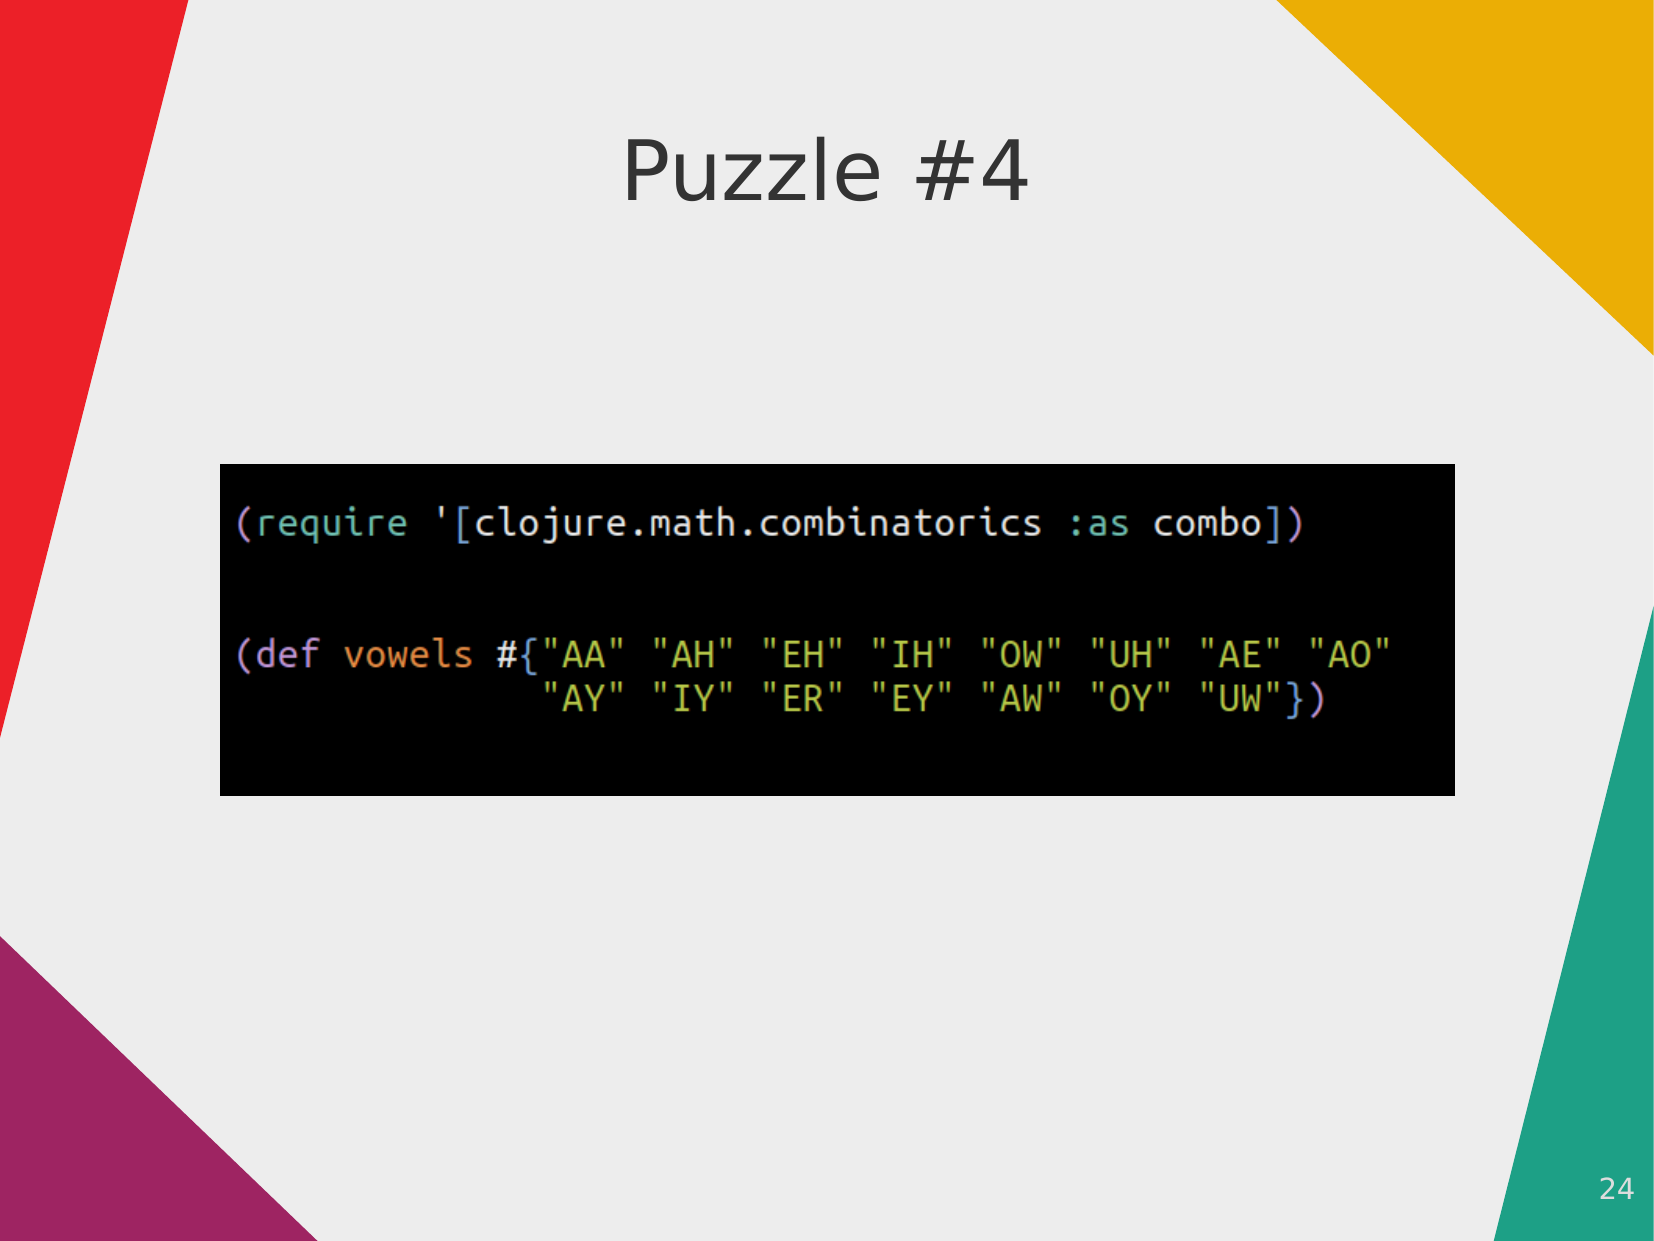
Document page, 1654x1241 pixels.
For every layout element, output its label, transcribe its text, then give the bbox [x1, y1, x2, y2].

title Puzzle #4 [114, 73, 1539, 271]
picture [220, 464, 1455, 797]
